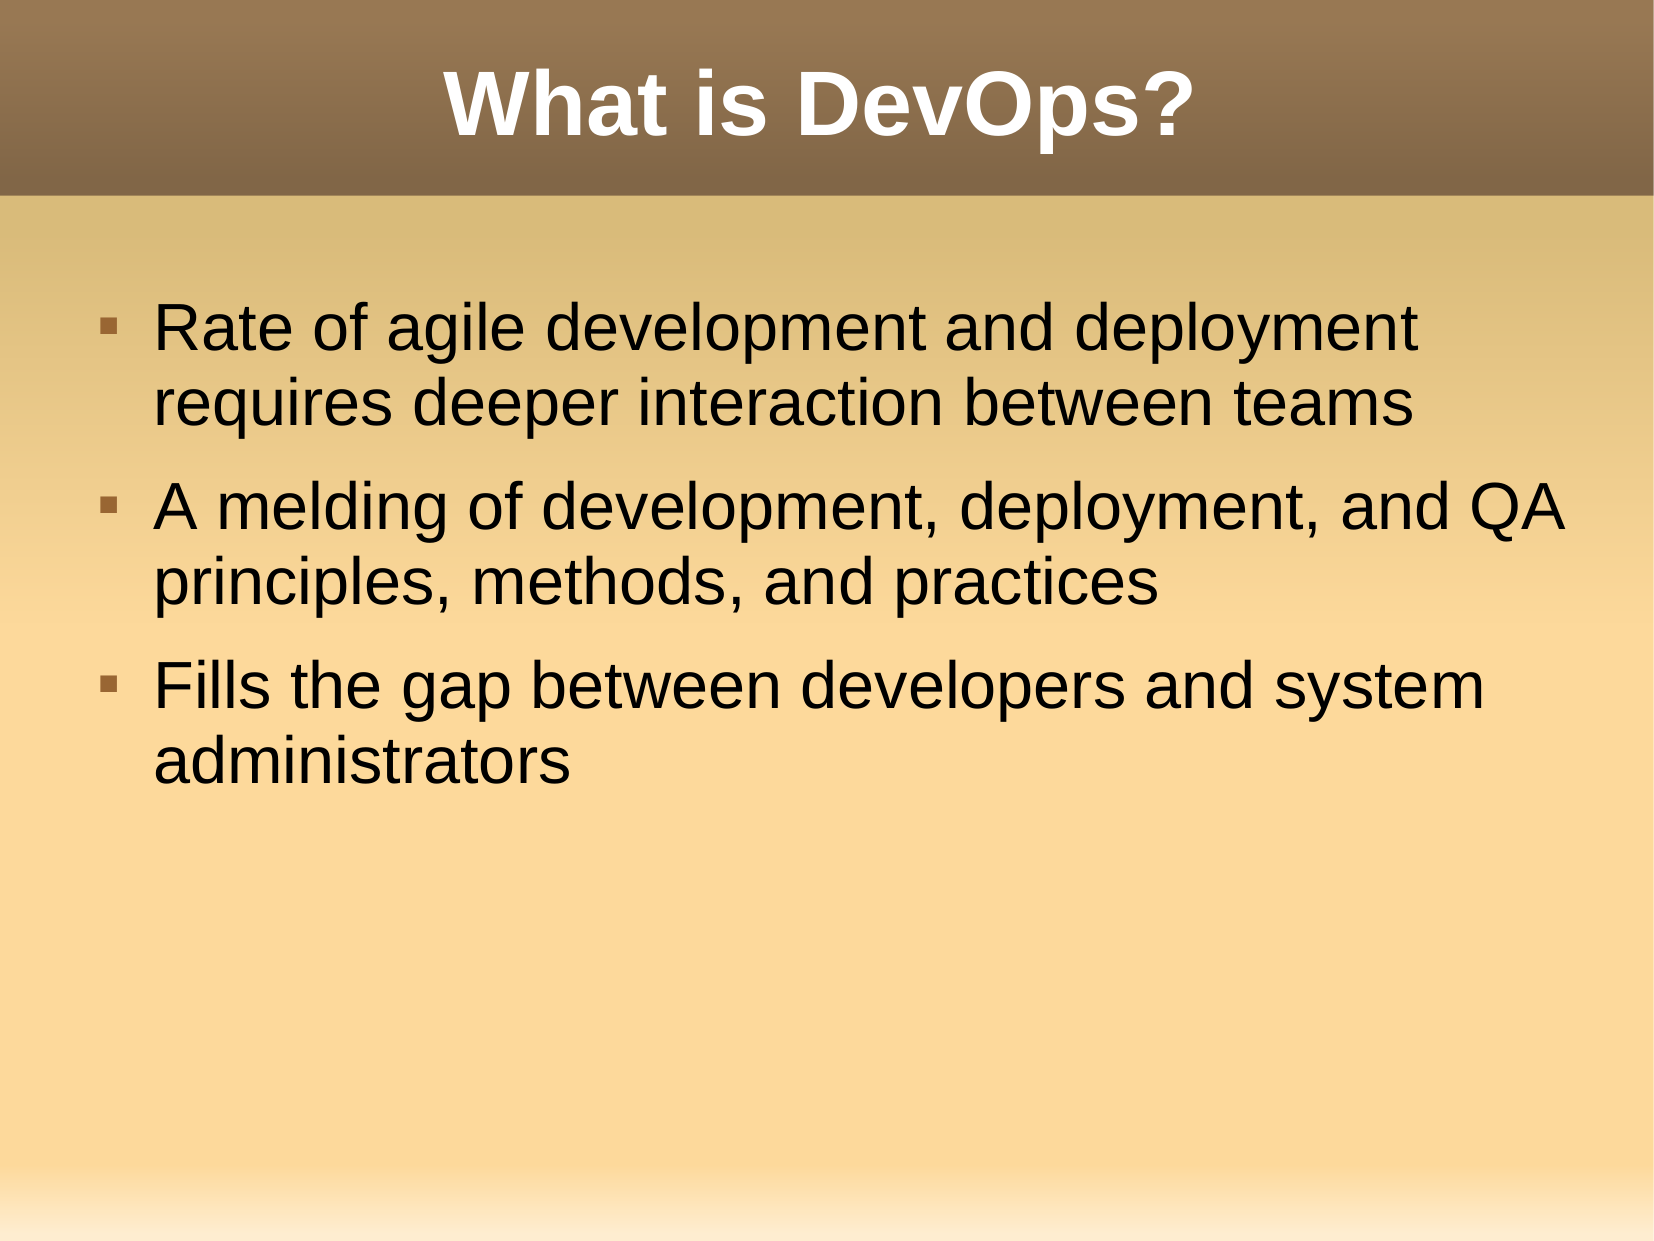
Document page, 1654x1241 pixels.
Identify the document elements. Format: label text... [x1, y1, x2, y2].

list Rate of agile development and deployment requires deeper interaction between teams A melding of development, deployment, and QA principles, methods, and practices Fills the gap between developers and system administrators [82, 290, 1571, 798]
title What is DevOps? [76, 52, 1565, 155]
picture [0, 0, 1654, 1241]
